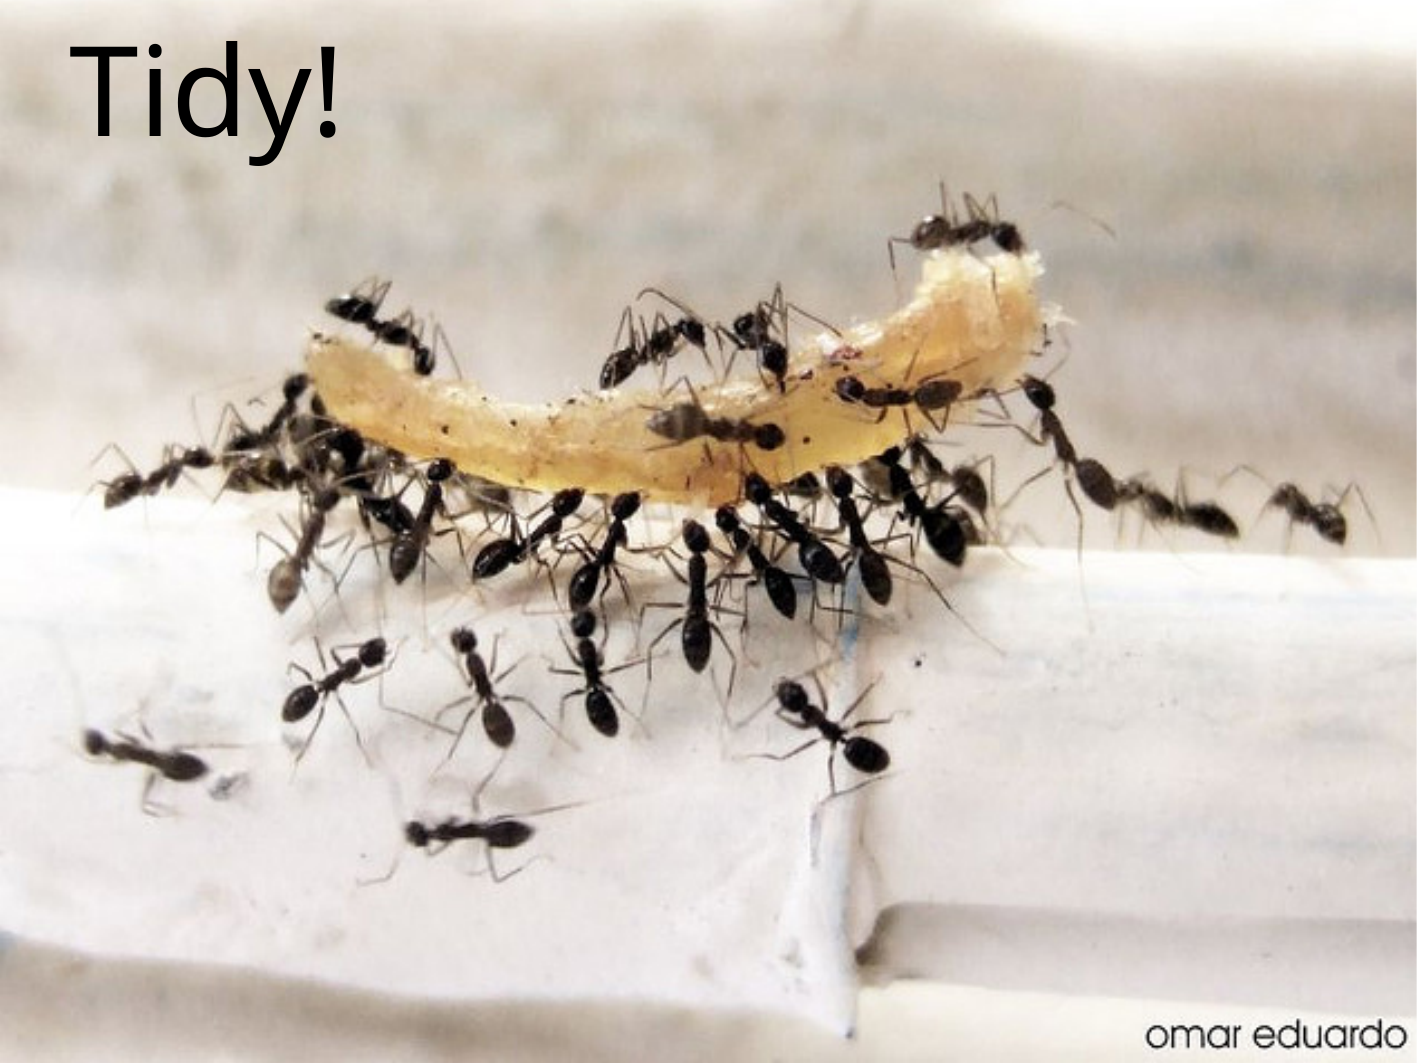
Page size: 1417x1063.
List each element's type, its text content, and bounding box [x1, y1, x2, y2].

text_box Tidy! [0, 14, 416, 161]
picture [0, 0, 1417, 1063]
